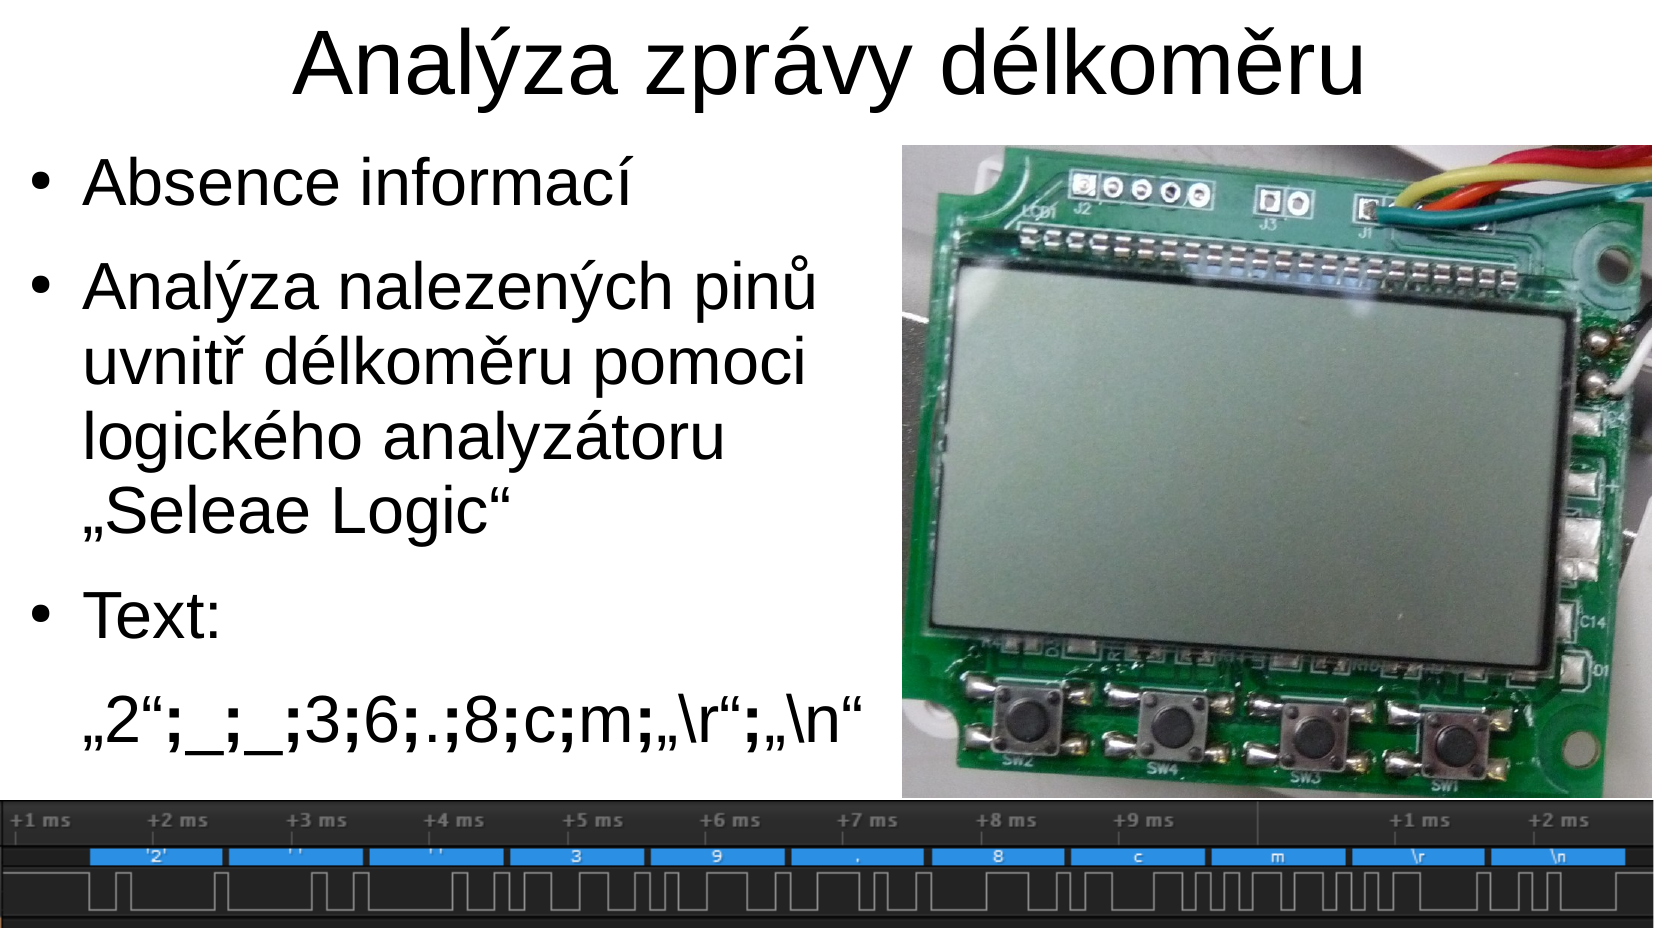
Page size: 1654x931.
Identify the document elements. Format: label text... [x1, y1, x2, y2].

list Absence informací Analýza nalezených pinů uvnitř délkoměru pomoci logického analyzátoru „Seleae Logic“ Text: „2“;_;_;3;6;.;8;c;m;„\r“;„\n“ [11, 144, 889, 772]
picture [902, 145, 1652, 798]
title Analýza zprávy délkoměru [86, 0, 1575, 141]
picture [0, 800, 1654, 928]
